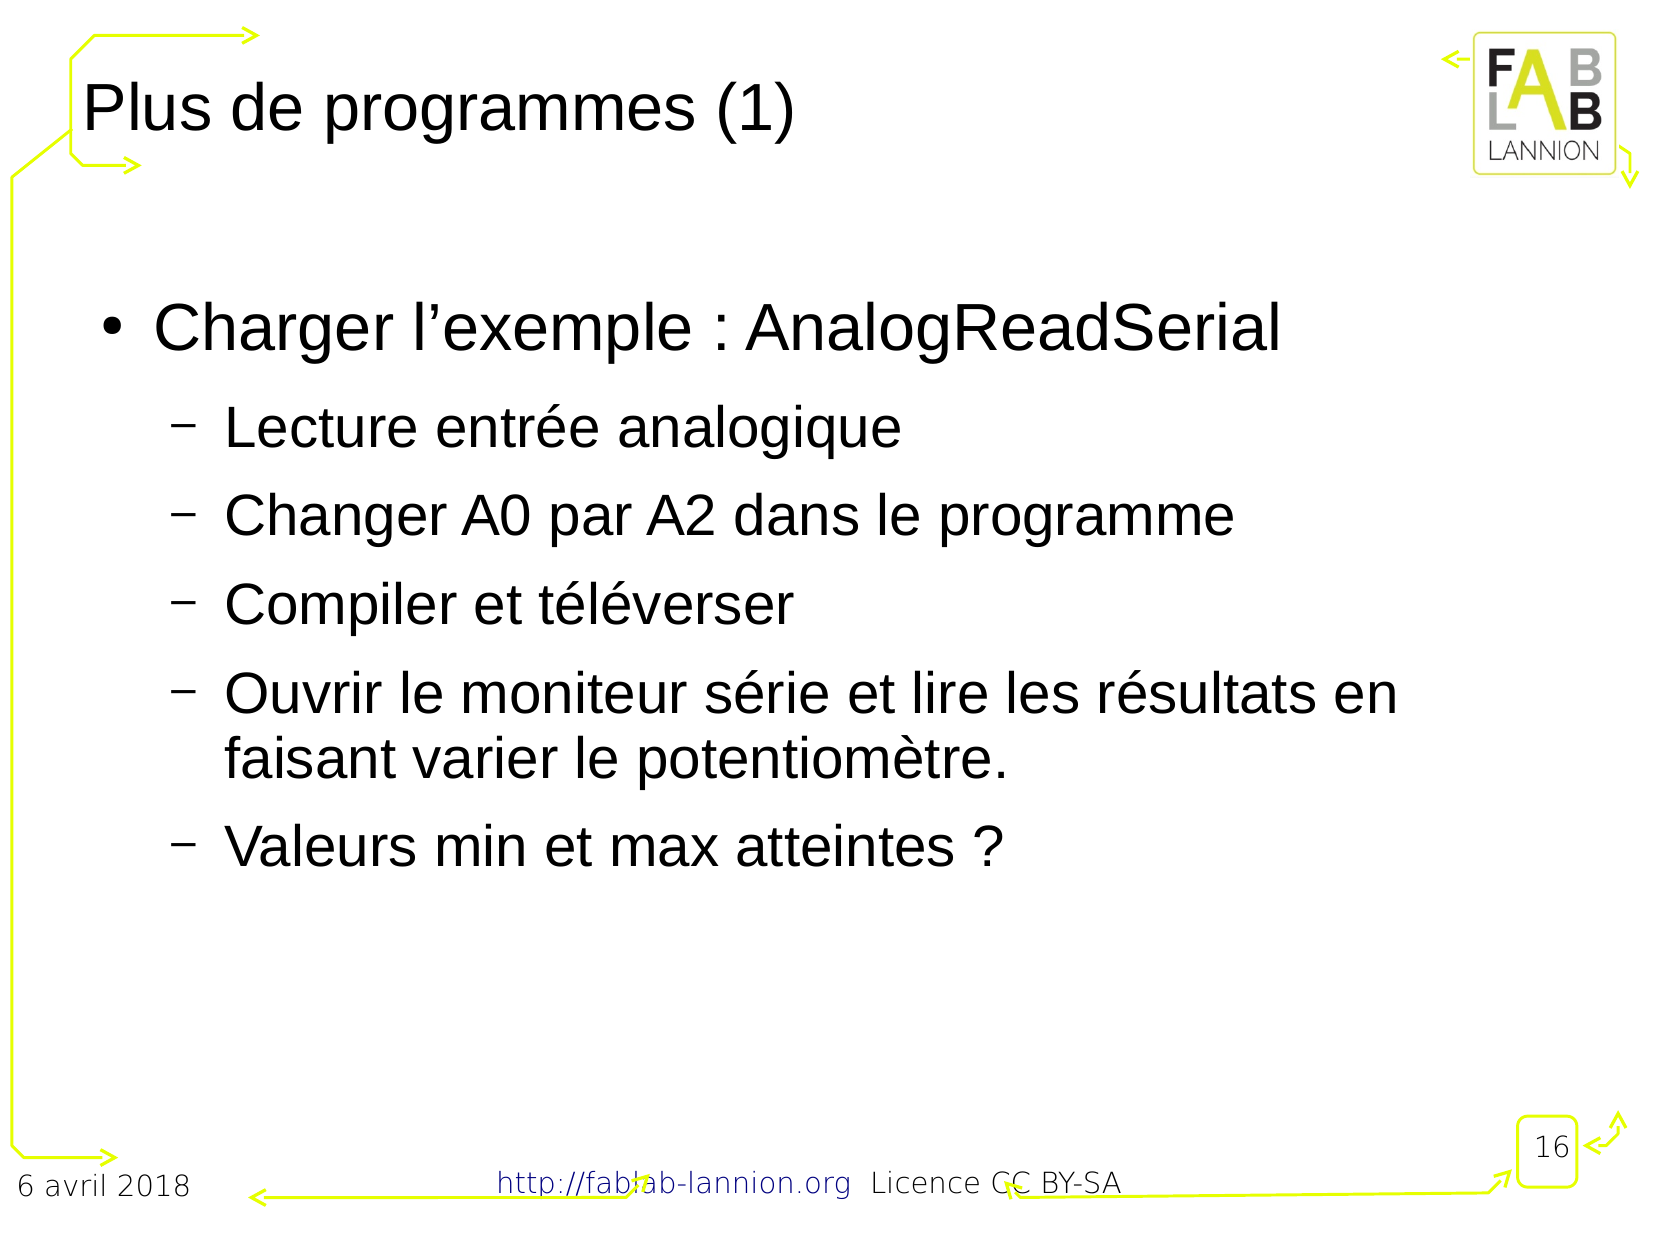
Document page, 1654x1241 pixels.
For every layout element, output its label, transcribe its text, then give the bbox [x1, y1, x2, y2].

title Plus de programmes (1) [82, 49, 1441, 166]
picture [1470, 29, 1619, 178]
list Charger l’exemple : AnalogReadSerial Lecture entrée analogique Changer A0 par A2 dans le programme Compiler et téléverser Ouvrir le moniteur série et lire les résultats en faisant varier le potentiomètre. Valeurs min et max atteintes ? [82, 290, 1571, 1010]
